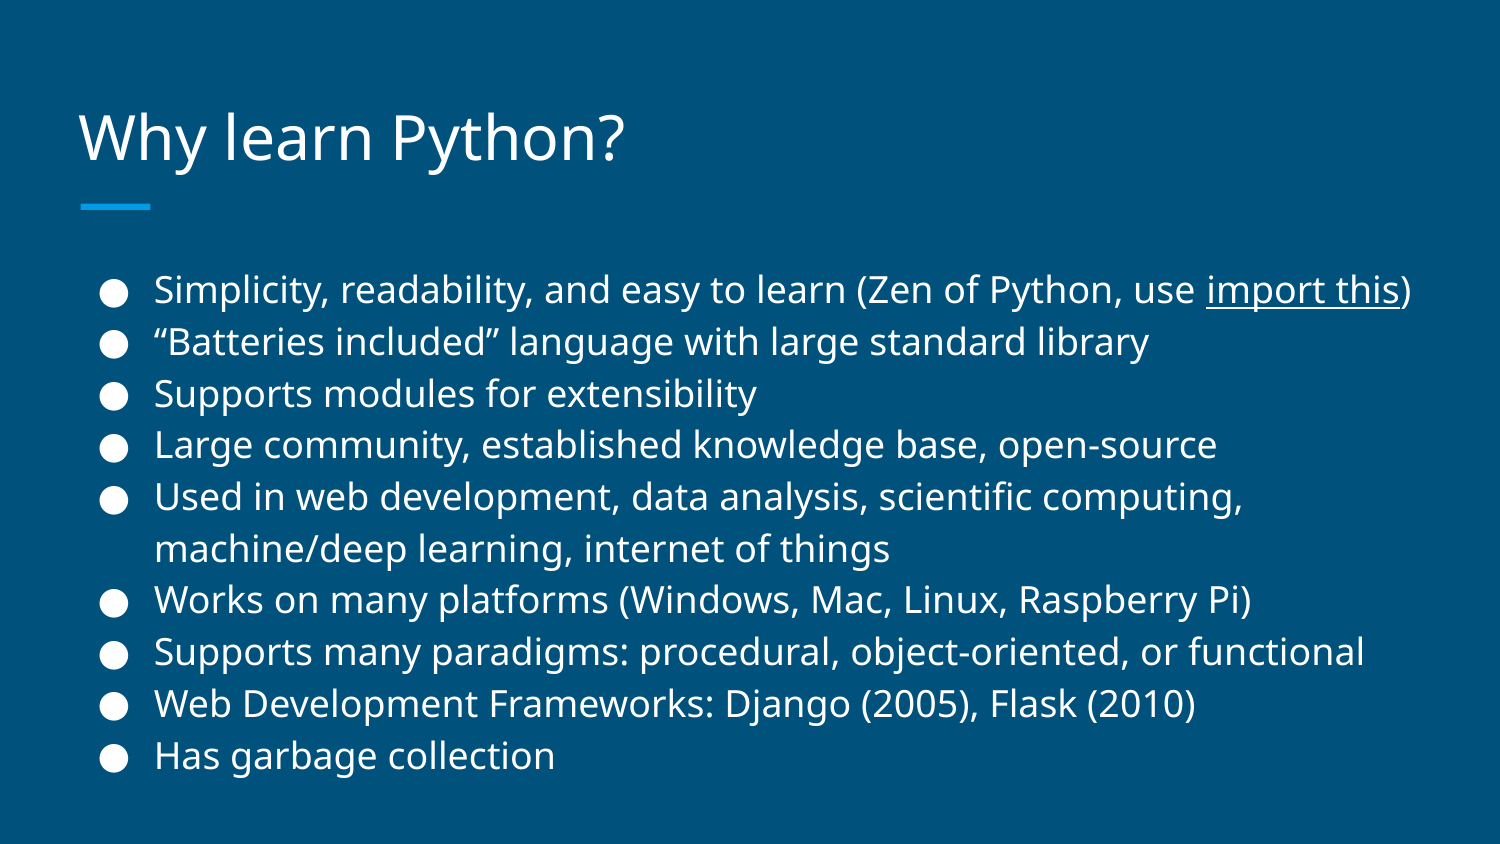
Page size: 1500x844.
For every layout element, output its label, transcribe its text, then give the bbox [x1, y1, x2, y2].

title Why learn Python? [63, 75, 1437, 188]
list Simplicity, readability, and easy to learn (Zen of Python, use import this) “Batteries included” language with large standard library Supports modules for extensibility Large community, established knowledge base, open-source Used in web development, data analysis, scientific computing, machine/deep learning, internet of things Works on many platforms (Windows, Mac, Linux, Raspberry Pi) Supports many paradigms: procedural, object-oriented, or functional Web Development Frameworks: Django (2005), Flask (2010) Has garbage collection [63, 244, 1437, 750]
